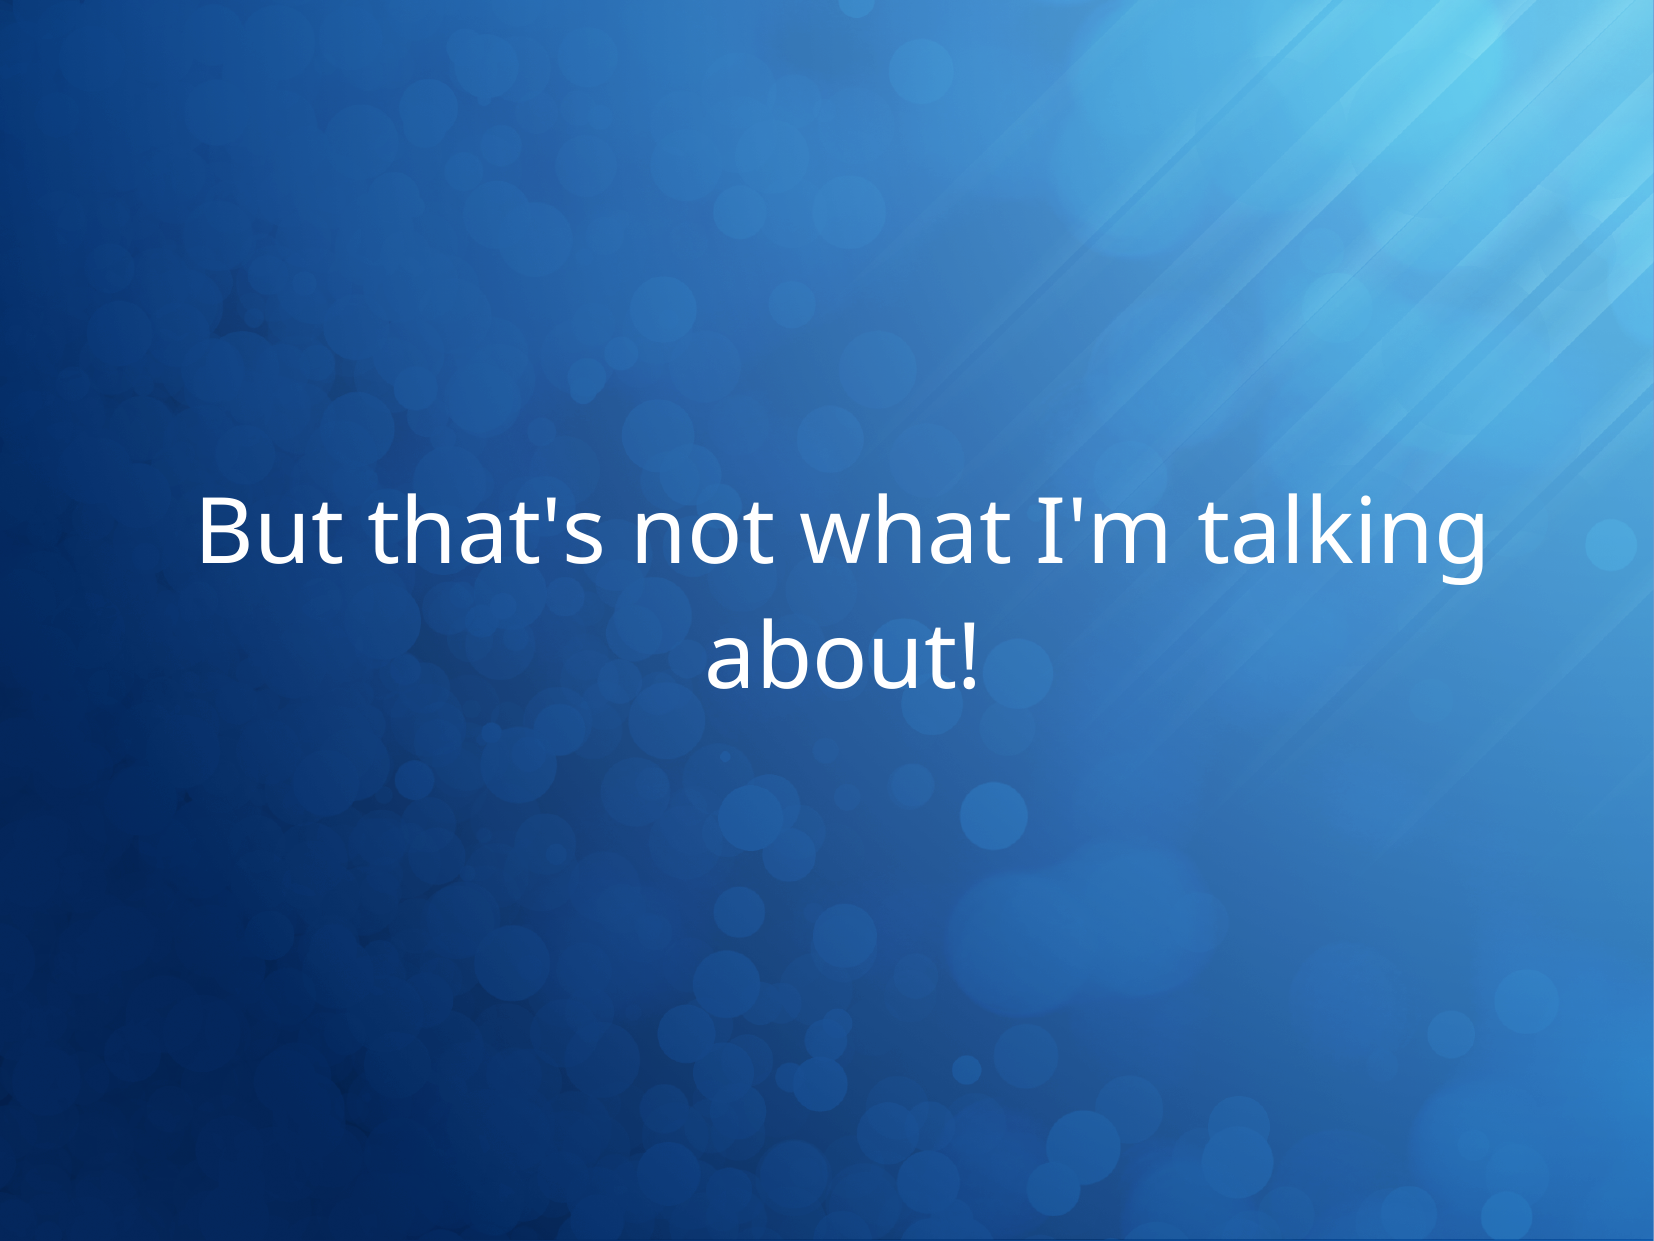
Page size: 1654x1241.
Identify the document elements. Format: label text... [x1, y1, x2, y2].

picture [0, 0, 1654, 1241]
title But that's not what I'm talking about! [149, 471, 1538, 709]
